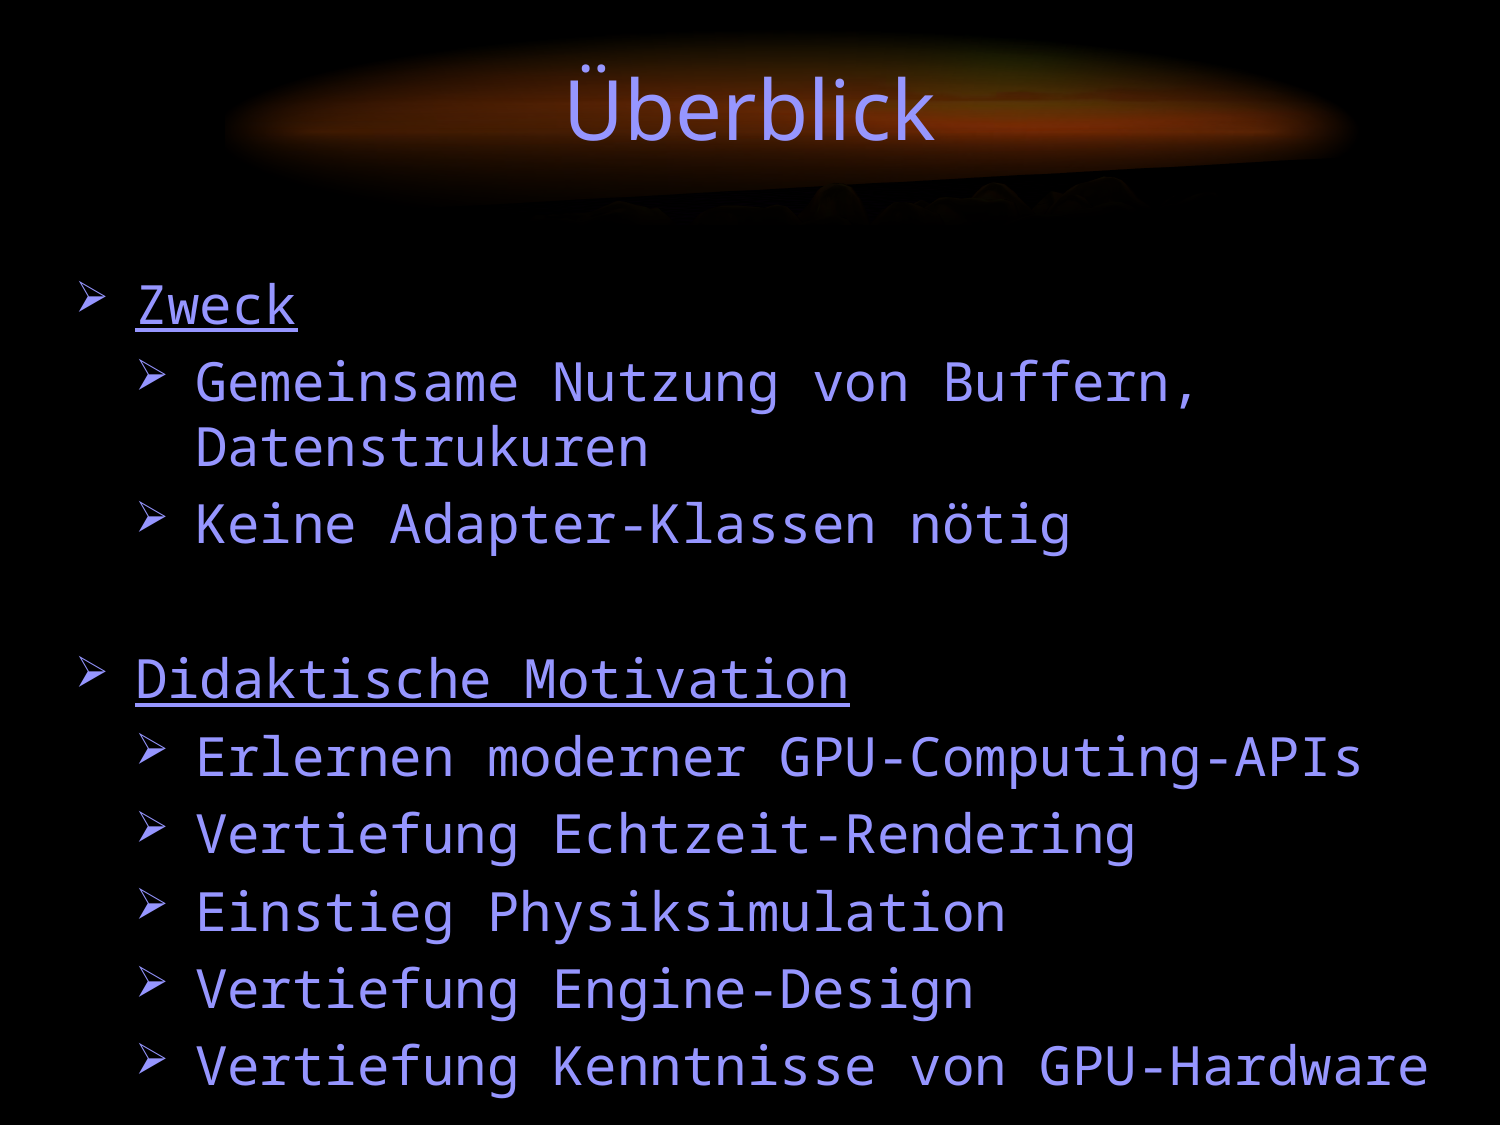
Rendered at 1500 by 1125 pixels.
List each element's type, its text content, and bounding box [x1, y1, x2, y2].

text_box Zweck Gemeinsame Nutzung von Buffern, Datenstrukuren Keine Adapter-Klassen nötig Didaktische Motivation Erlernen moderner GPU-Computing-APIs Vertiefung Echtzeit-Rendering Einstieg Physiksimulation Vertiefung Engine-Design Vertiefung Kenntnisse von GPU-Hardware [0, 262, 1471, 1088]
text_box [112, 0, 1463, 241]
text_box Überblick [75, 0, 1426, 216]
